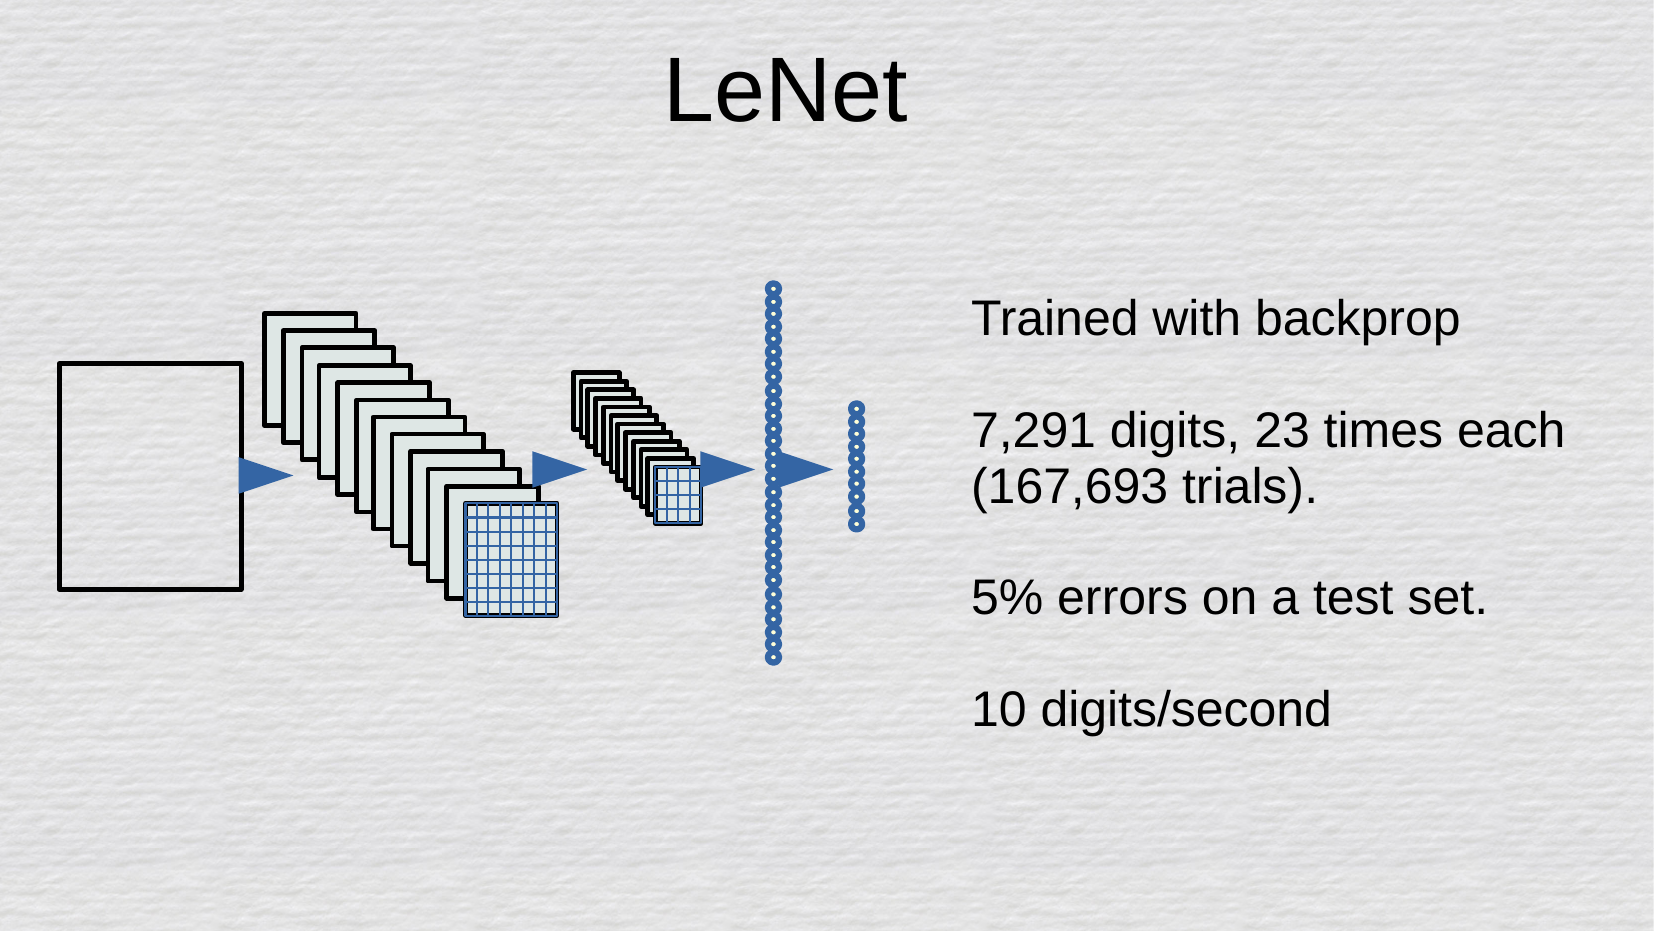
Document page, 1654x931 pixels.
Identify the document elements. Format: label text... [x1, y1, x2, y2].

text_box [767, 296, 780, 320]
text_box [501, 589, 510, 601]
text_box [656, 468, 666, 480]
text_box [478, 575, 487, 587]
text_box [489, 589, 499, 601]
text_box [467, 575, 476, 587]
text_box [535, 575, 545, 587]
text_box [489, 547, 499, 559]
text_box [478, 603, 487, 615]
text_box [767, 321, 780, 345]
text_box [668, 496, 677, 508]
text_box [512, 519, 522, 531]
text_box [467, 519, 476, 531]
text_box [478, 519, 487, 531]
text_box [489, 533, 499, 545]
text_box [547, 603, 556, 615]
text_box [512, 603, 522, 615]
text_box [501, 547, 510, 559]
text_box [656, 510, 666, 522]
text_box [478, 504, 487, 516]
text_box [535, 504, 545, 516]
text_box [767, 588, 780, 600]
text_box Trained with backprop 7,291 digits, 23 times each (167,693 trials). 5% errors on a test set. 10 digits/second [920, 283, 1595, 856]
text_box [767, 283, 780, 295]
text_box [512, 547, 522, 559]
text_box [501, 603, 510, 615]
text_box [691, 482, 700, 494]
text_box [547, 504, 556, 516]
text_box [512, 589, 522, 601]
text_box [478, 533, 487, 545]
text_box [535, 519, 545, 531]
text_box [656, 482, 666, 494]
text_box [467, 533, 476, 545]
text_box [691, 510, 700, 522]
text_box [573, 372, 694, 515]
text_box [656, 496, 666, 508]
text_box [467, 589, 476, 601]
text_box [489, 603, 499, 615]
text_box [535, 603, 545, 615]
text_box [547, 519, 556, 531]
text_box [668, 510, 677, 522]
text_box [851, 466, 863, 490]
text_box [264, 313, 539, 599]
text_box [691, 496, 700, 508]
text_box [767, 371, 780, 383]
text_box [512, 561, 522, 573]
title LeNet [602, 23, 969, 156]
text_box [767, 601, 780, 625]
text_box [679, 510, 689, 522]
text_box [512, 533, 522, 545]
text_box [767, 398, 780, 422]
text_box [524, 589, 533, 601]
text_box [767, 651, 780, 663]
text_box [767, 499, 780, 523]
text_box [512, 575, 522, 587]
text_box [501, 519, 510, 531]
text_box [851, 518, 863, 530]
text_box [489, 519, 499, 531]
text_box [679, 468, 689, 480]
text_box [467, 547, 476, 559]
text_box [668, 468, 677, 480]
text_box [478, 547, 487, 559]
text_box [547, 589, 556, 601]
text_box [535, 547, 545, 559]
text_box [767, 574, 780, 586]
text_box [547, 561, 556, 573]
text_box [512, 504, 522, 516]
text_box [851, 505, 863, 517]
text_box [467, 561, 476, 573]
text_box [478, 561, 487, 573]
text_box [524, 547, 533, 559]
text_box [767, 423, 780, 447]
picture [0, 0, 1654, 931]
text_box [524, 533, 533, 545]
text_box [691, 468, 700, 480]
text_box [767, 385, 780, 397]
text_box [467, 603, 476, 615]
text_box [524, 575, 533, 587]
text_box [547, 547, 556, 559]
text_box [489, 561, 499, 573]
text_box [851, 416, 863, 440]
text_box [524, 504, 533, 516]
text_box [489, 575, 499, 587]
text_box [851, 491, 863, 503]
text_box [679, 496, 689, 508]
text_box [524, 603, 533, 615]
text_box [679, 482, 689, 494]
text_box [535, 533, 545, 545]
text_box [767, 626, 780, 650]
text_box [478, 589, 487, 601]
text_box [501, 533, 510, 545]
text_box [668, 482, 677, 494]
text_box [767, 448, 779, 472]
text_box [535, 561, 545, 573]
text_box [767, 549, 780, 573]
text_box [851, 403, 863, 415]
text_box [851, 441, 863, 465]
text_box [767, 524, 780, 548]
text_box [501, 561, 510, 573]
text_box [535, 589, 545, 601]
text_box [501, 504, 510, 516]
text_box [524, 519, 533, 531]
text_box [547, 575, 556, 587]
text_box [767, 346, 780, 370]
text_box [501, 575, 510, 587]
text_box [524, 561, 533, 573]
text_box [767, 473, 778, 485]
text_box [489, 504, 499, 516]
text_box [467, 504, 476, 516]
text_box [547, 533, 556, 545]
text_box [767, 486, 780, 498]
